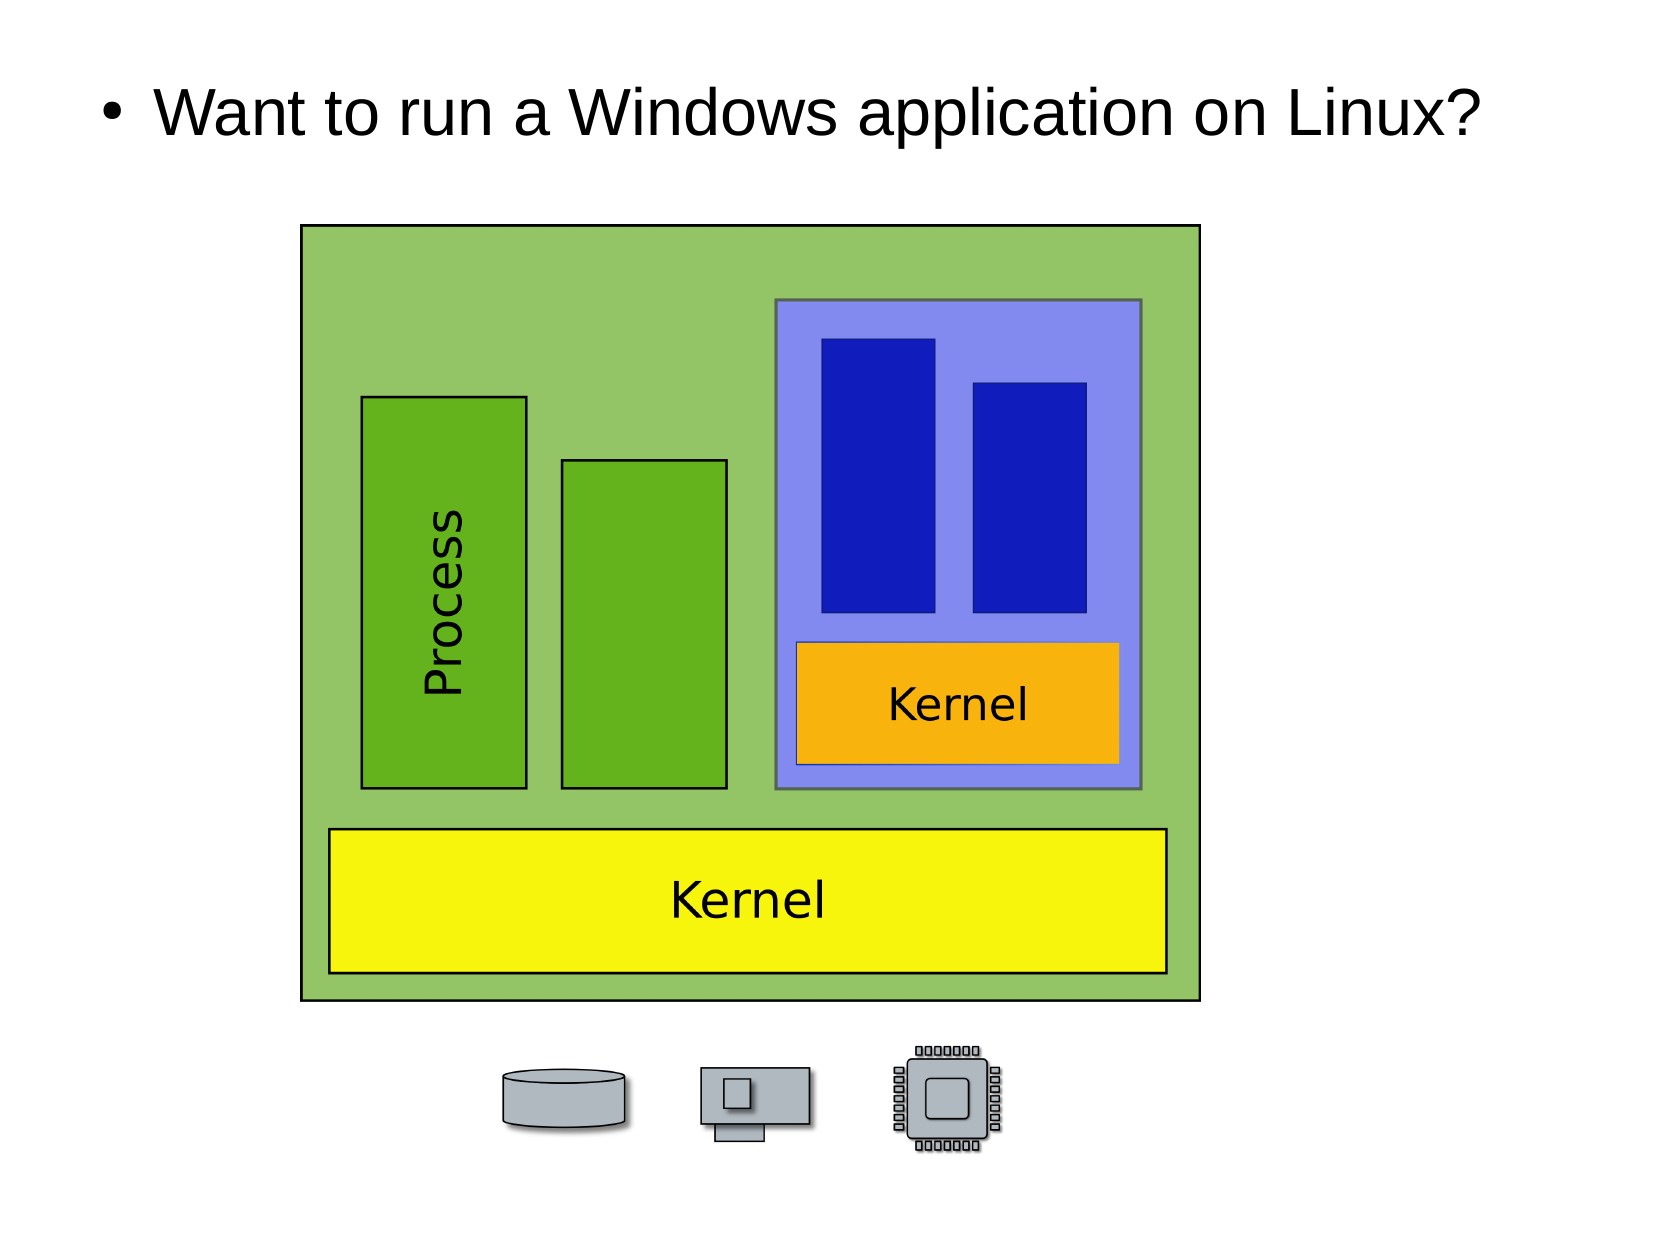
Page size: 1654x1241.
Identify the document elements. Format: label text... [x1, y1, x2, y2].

list Want to run a Windows application on Linux? [82, 75, 1576, 1126]
picture [300, 224, 1201, 1162]
